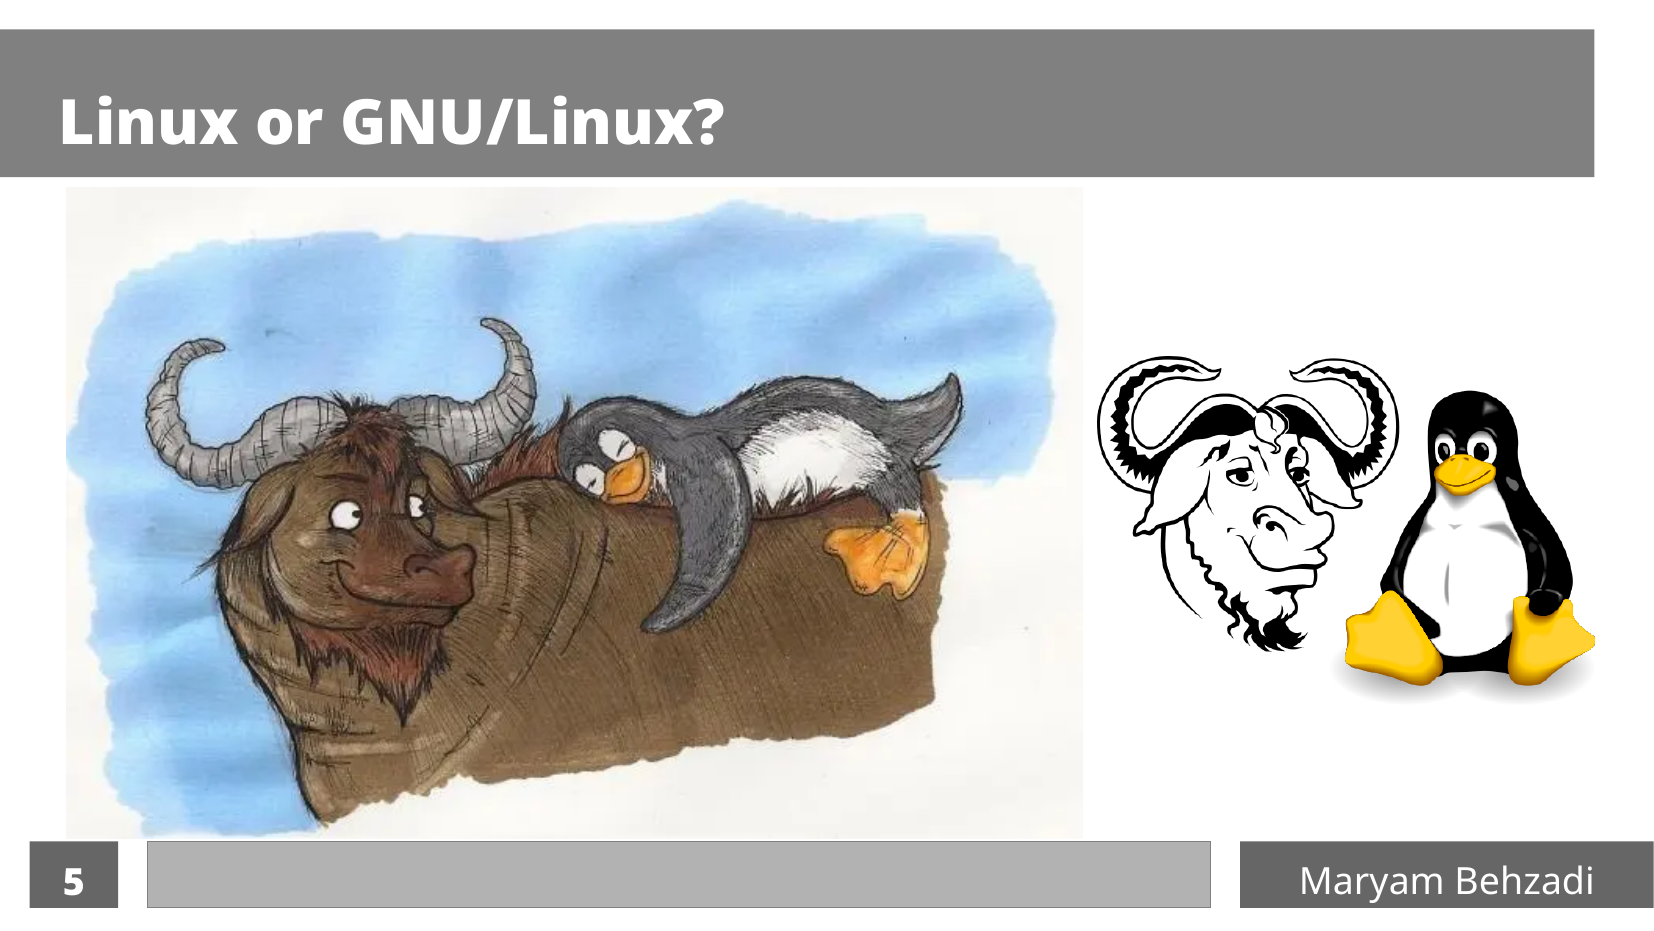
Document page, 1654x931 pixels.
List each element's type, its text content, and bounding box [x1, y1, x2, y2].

picture [1097, 356, 1595, 705]
picture [66, 187, 1083, 839]
title Linux or GNU/Linux? [59, 44, 1595, 163]
